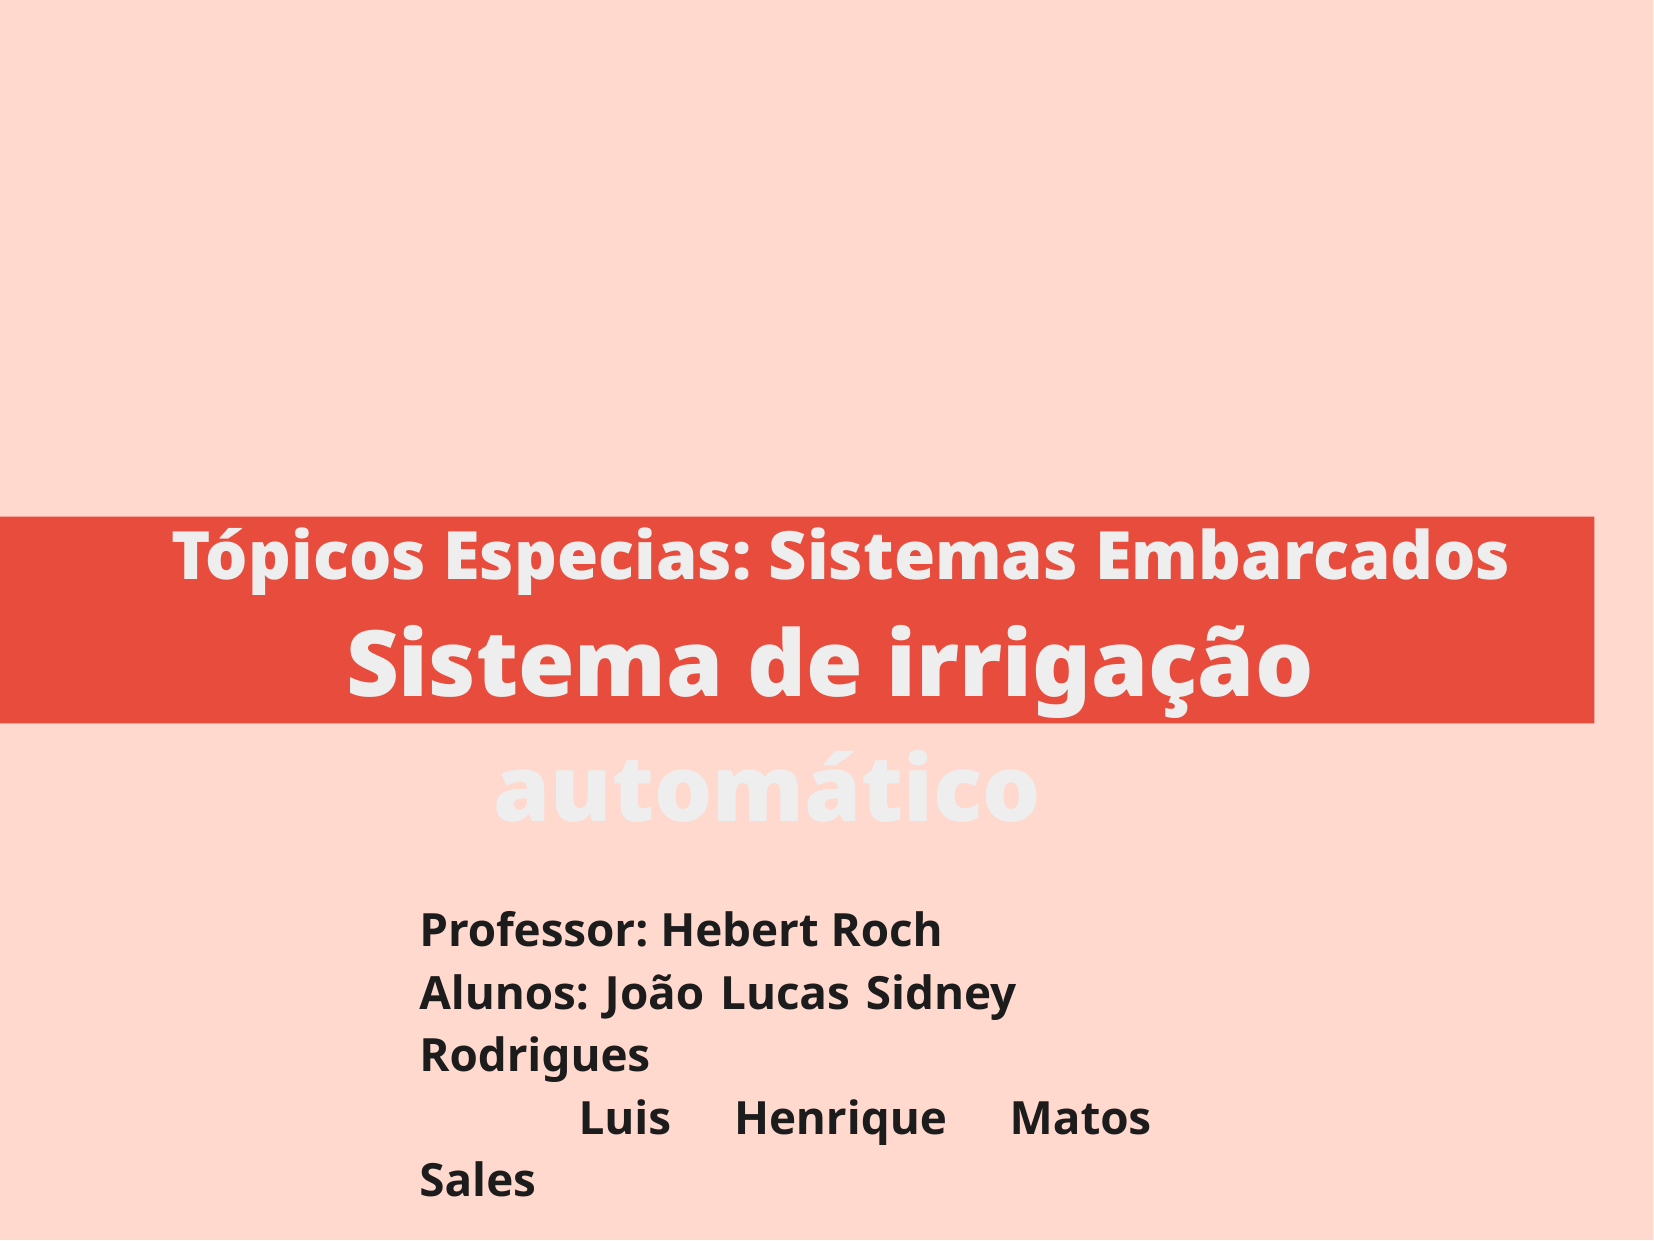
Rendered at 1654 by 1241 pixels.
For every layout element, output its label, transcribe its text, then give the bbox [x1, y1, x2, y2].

title Tópicos Especias: Sistemas Embarcados Sistema de irrigação automático [23, 507, 1560, 731]
subtitle Professor: Hebert Roch Alunos: João Lucas Sidney Rodrigues Luis Henrique Matos Sales [419, 897, 1152, 1087]
